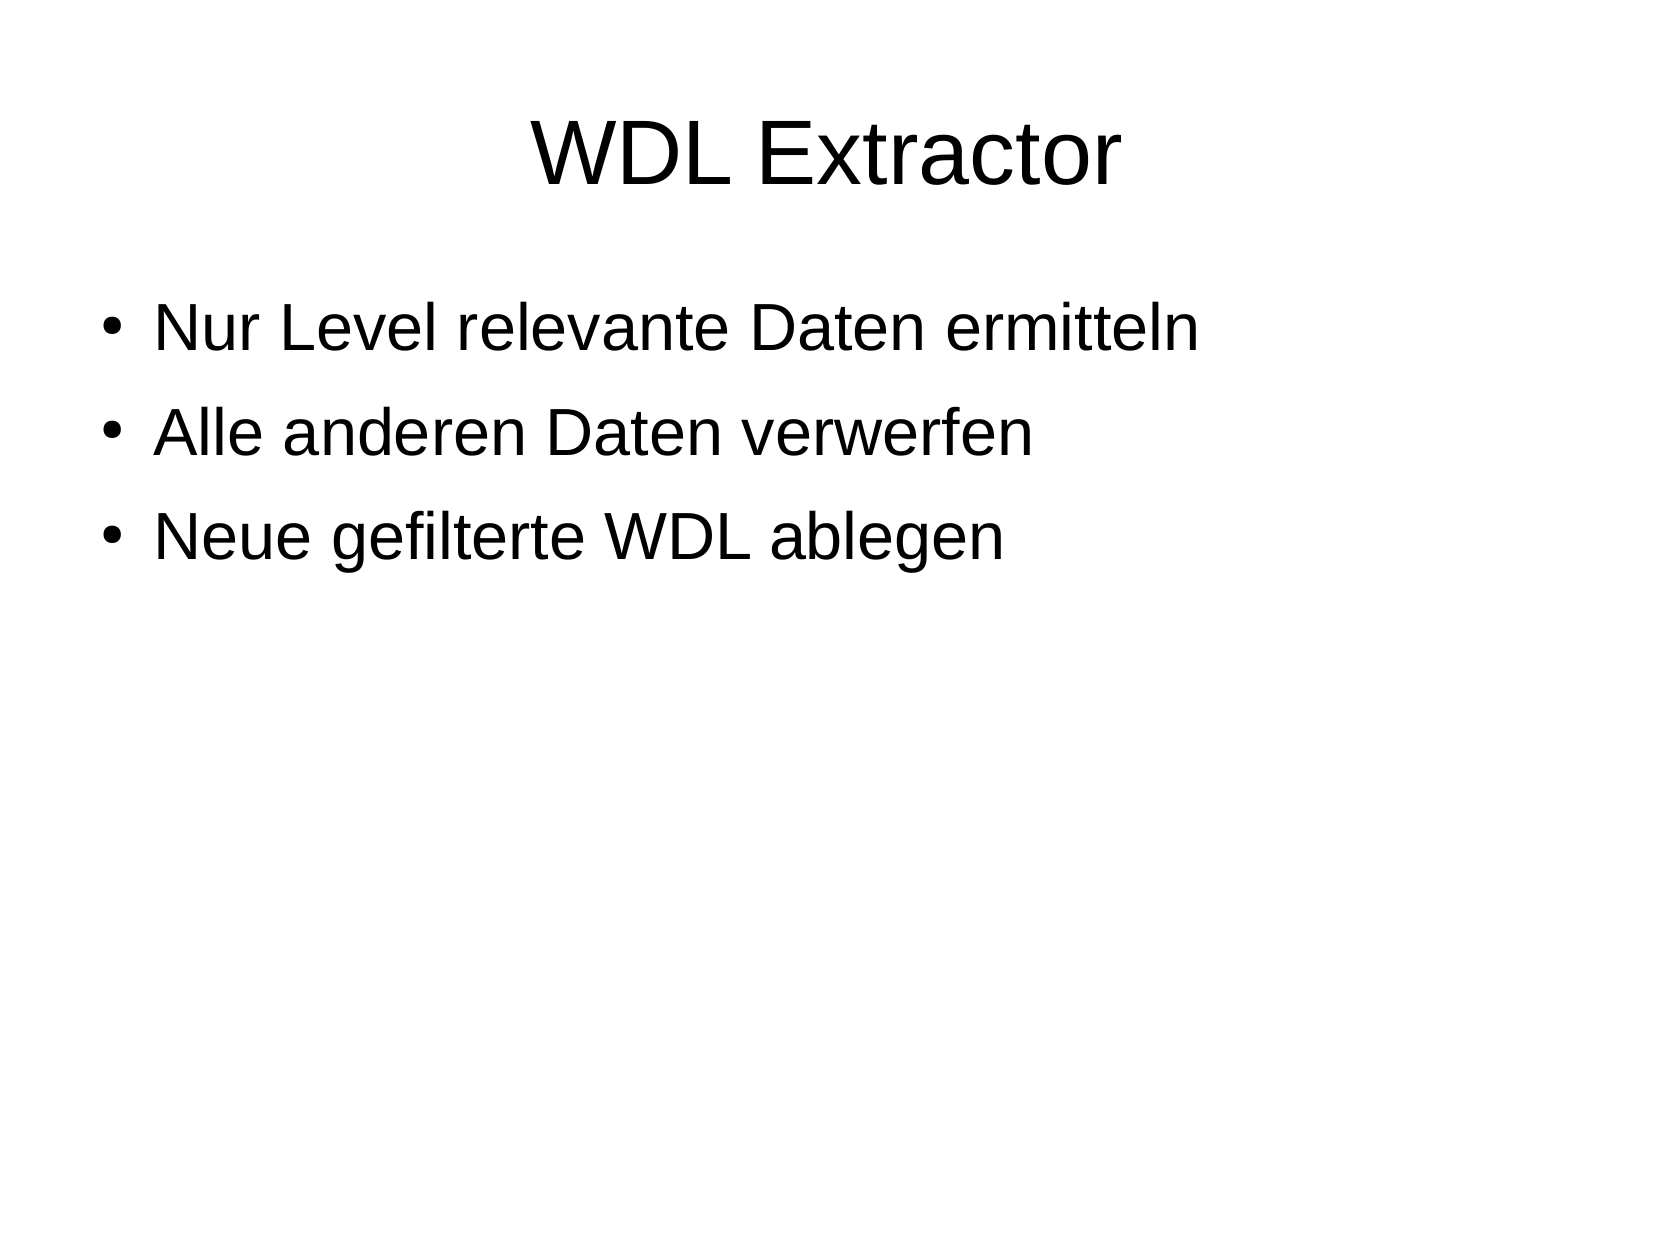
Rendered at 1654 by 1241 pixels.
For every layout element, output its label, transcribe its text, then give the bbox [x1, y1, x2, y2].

list Nur Level relevante Daten ermitteln Alle anderen Daten verwerfen Neue gefilterte WDL ablegen [82, 290, 1571, 1109]
title WDL Extractor [82, 49, 1571, 257]
